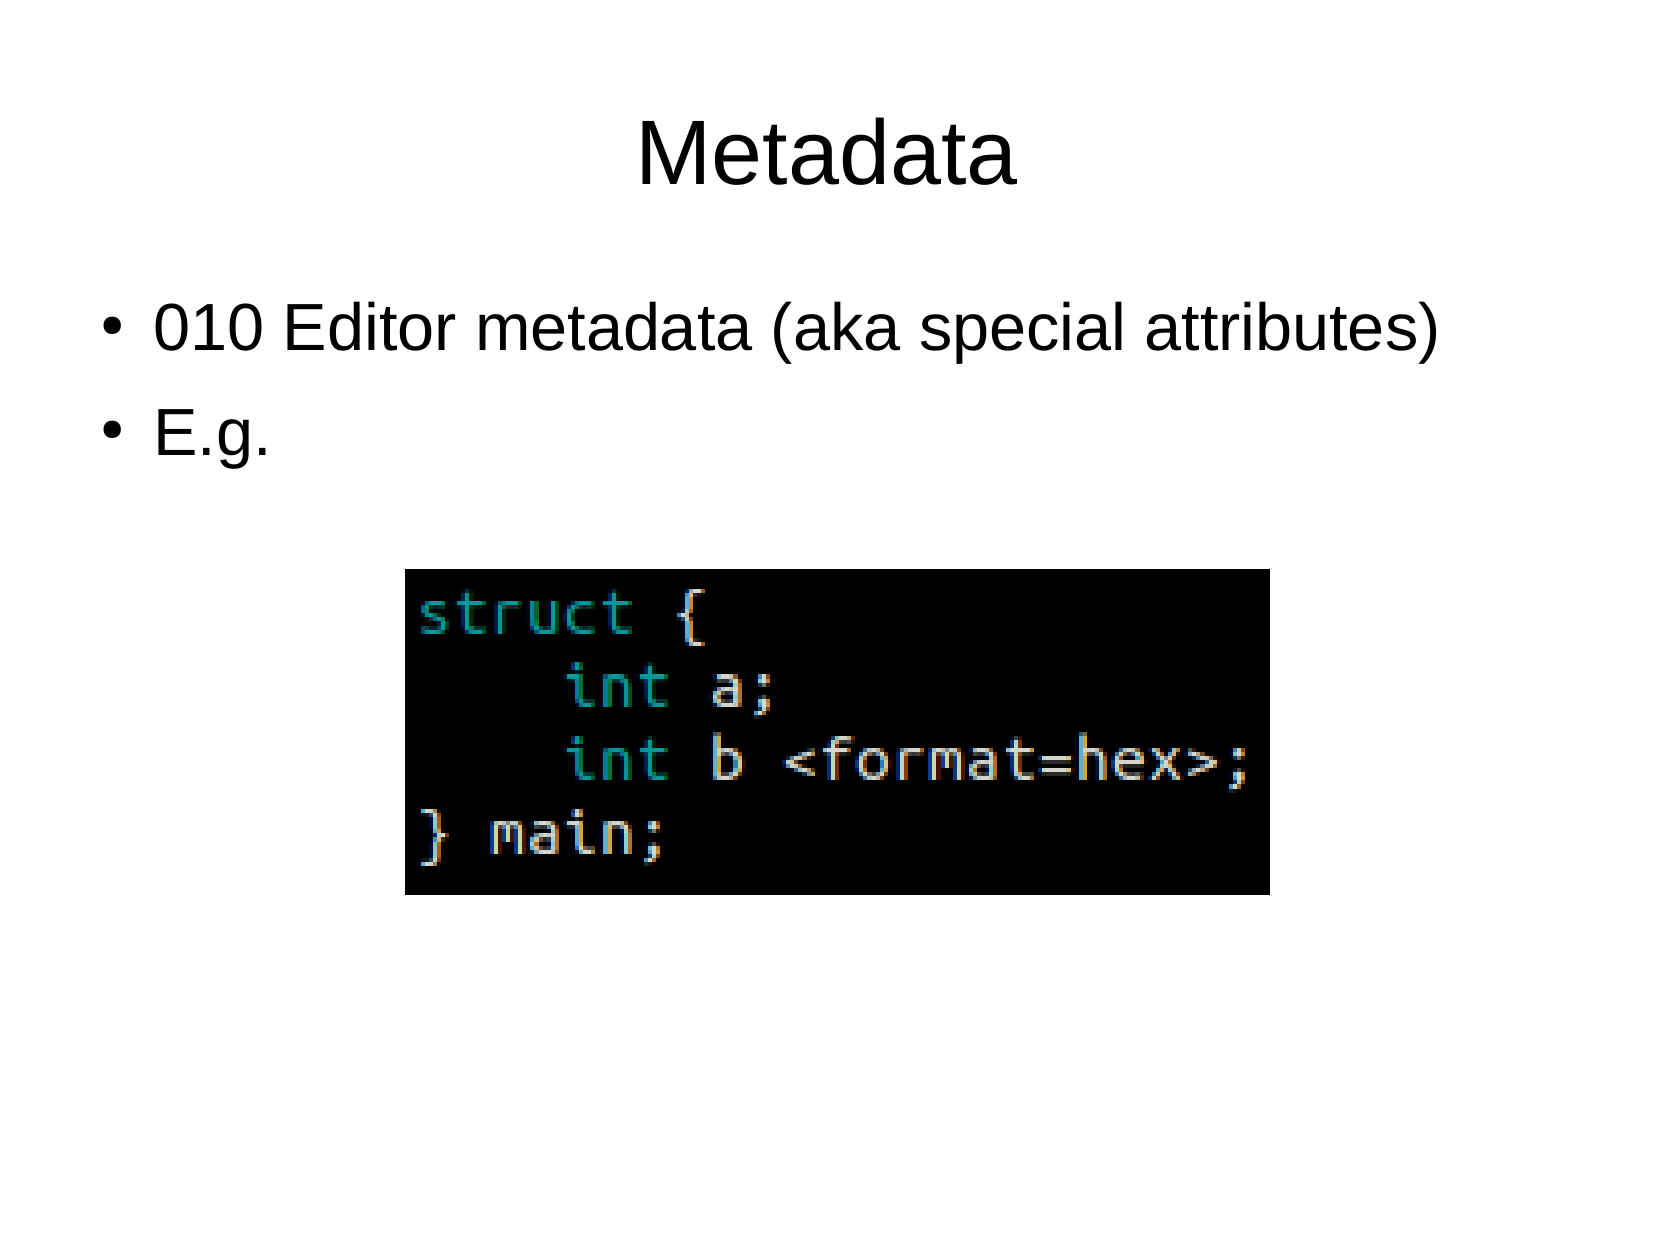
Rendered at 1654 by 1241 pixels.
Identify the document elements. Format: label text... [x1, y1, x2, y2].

picture [405, 569, 1270, 895]
title Metadata [82, 49, 1571, 257]
list 010 Editor metadata (aka special attributes) E.g. [82, 290, 1571, 1010]
